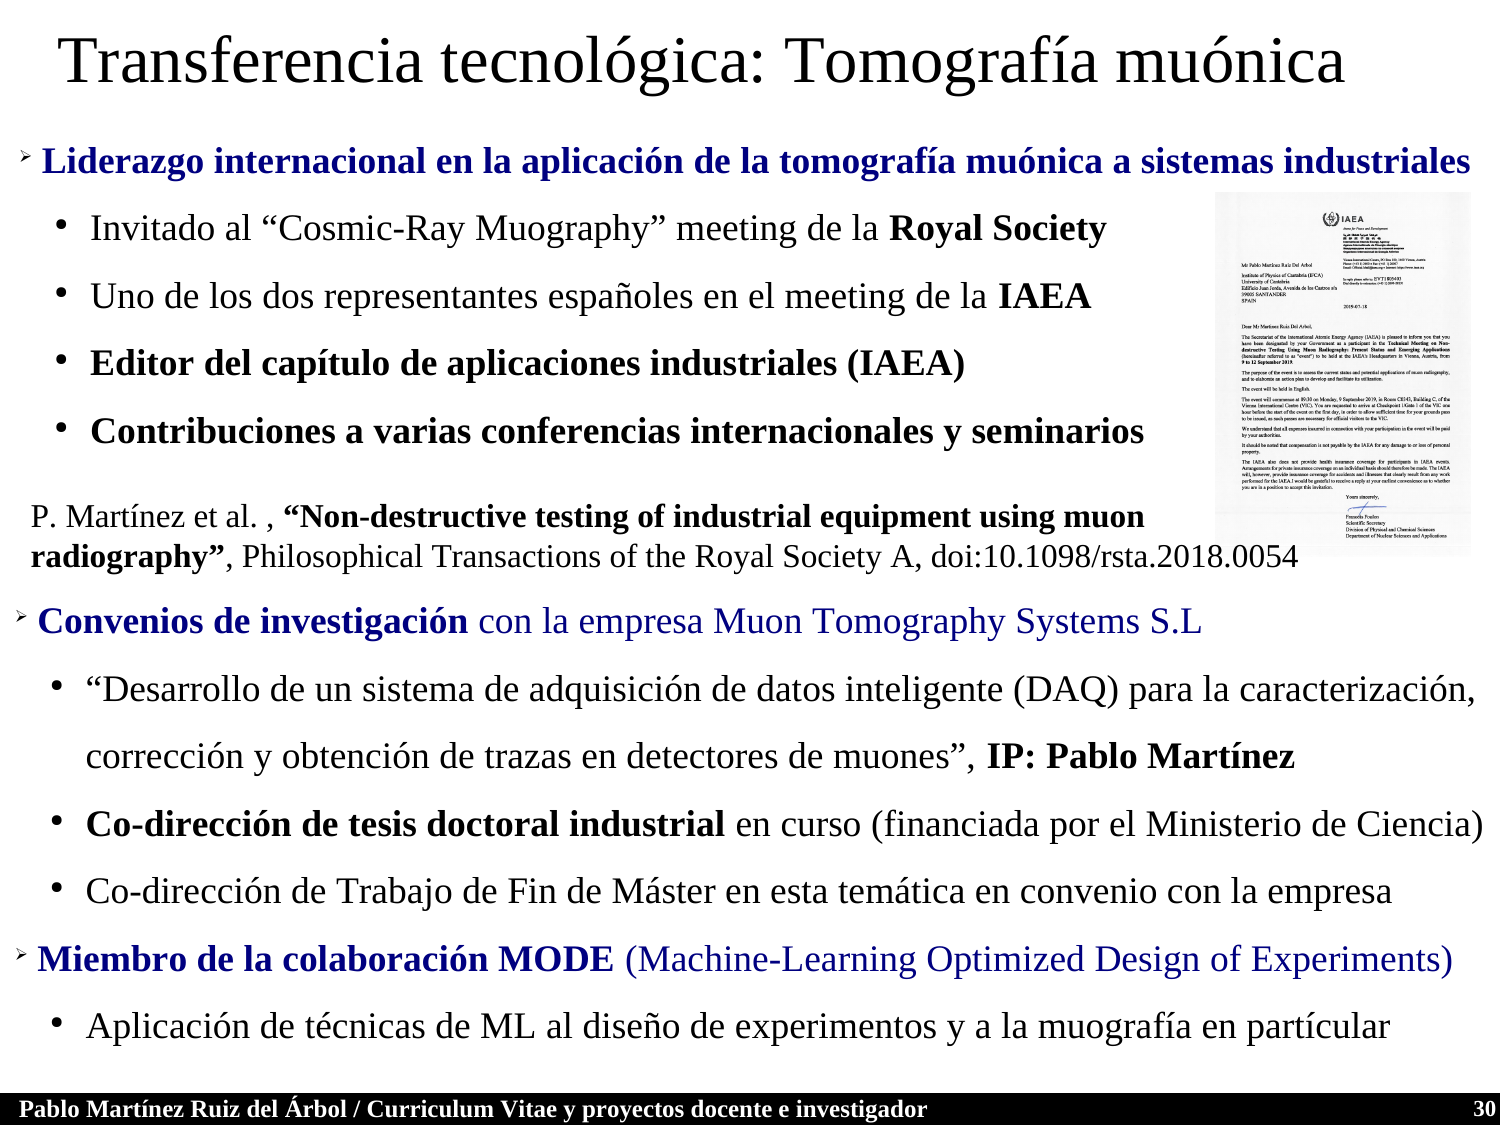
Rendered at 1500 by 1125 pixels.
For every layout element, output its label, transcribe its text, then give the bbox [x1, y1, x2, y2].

text_box Convenios de investigación con la empresa Muon Tomography Systems S.L “Desarrollo de un sistema de adquisición de datos inteligente (DAQ) para la caracterización, corrección y obtención de trazas en detectores de muones”, IP: Pablo Martínez Co-dirección de tesis doctoral industrial en curso (financiada por el Ministerio de Ciencia) Co-dirección de Trabajo de Fin de Máster en esta temática en convenio con la empresa Miembro de la colaboración MODE (Machine-Learning Optimized Design of Experiments) Aplicación de técnicas de ML al diseño de experimentos y a la muografía en partícular [0, 561, 1500, 1073]
text_box Liderazgo internacional en la aplicación de la tomografía muónica a sistemas industriales Invitado al “Cosmic-Ray Muography” meeting de la Royal Society Uno de los dos representantes españoles en el meeting de la IAEA Editor del capítulo de aplicaciones industriales (IAEA) Contribuciones a varias conferencias internacionales y seminarios [0, 101, 1500, 561]
text_box Transferencia tecnológica: Tomografía muónica [0, 7, 1432, 101]
text_box P. Martínez et al. , “Non-destructive testing of industrial equipment using muon radiography”, Philosophical Transactions of the Royal Society A, doi:10.1098/rsta.2018.0054 [15, 485, 1336, 623]
